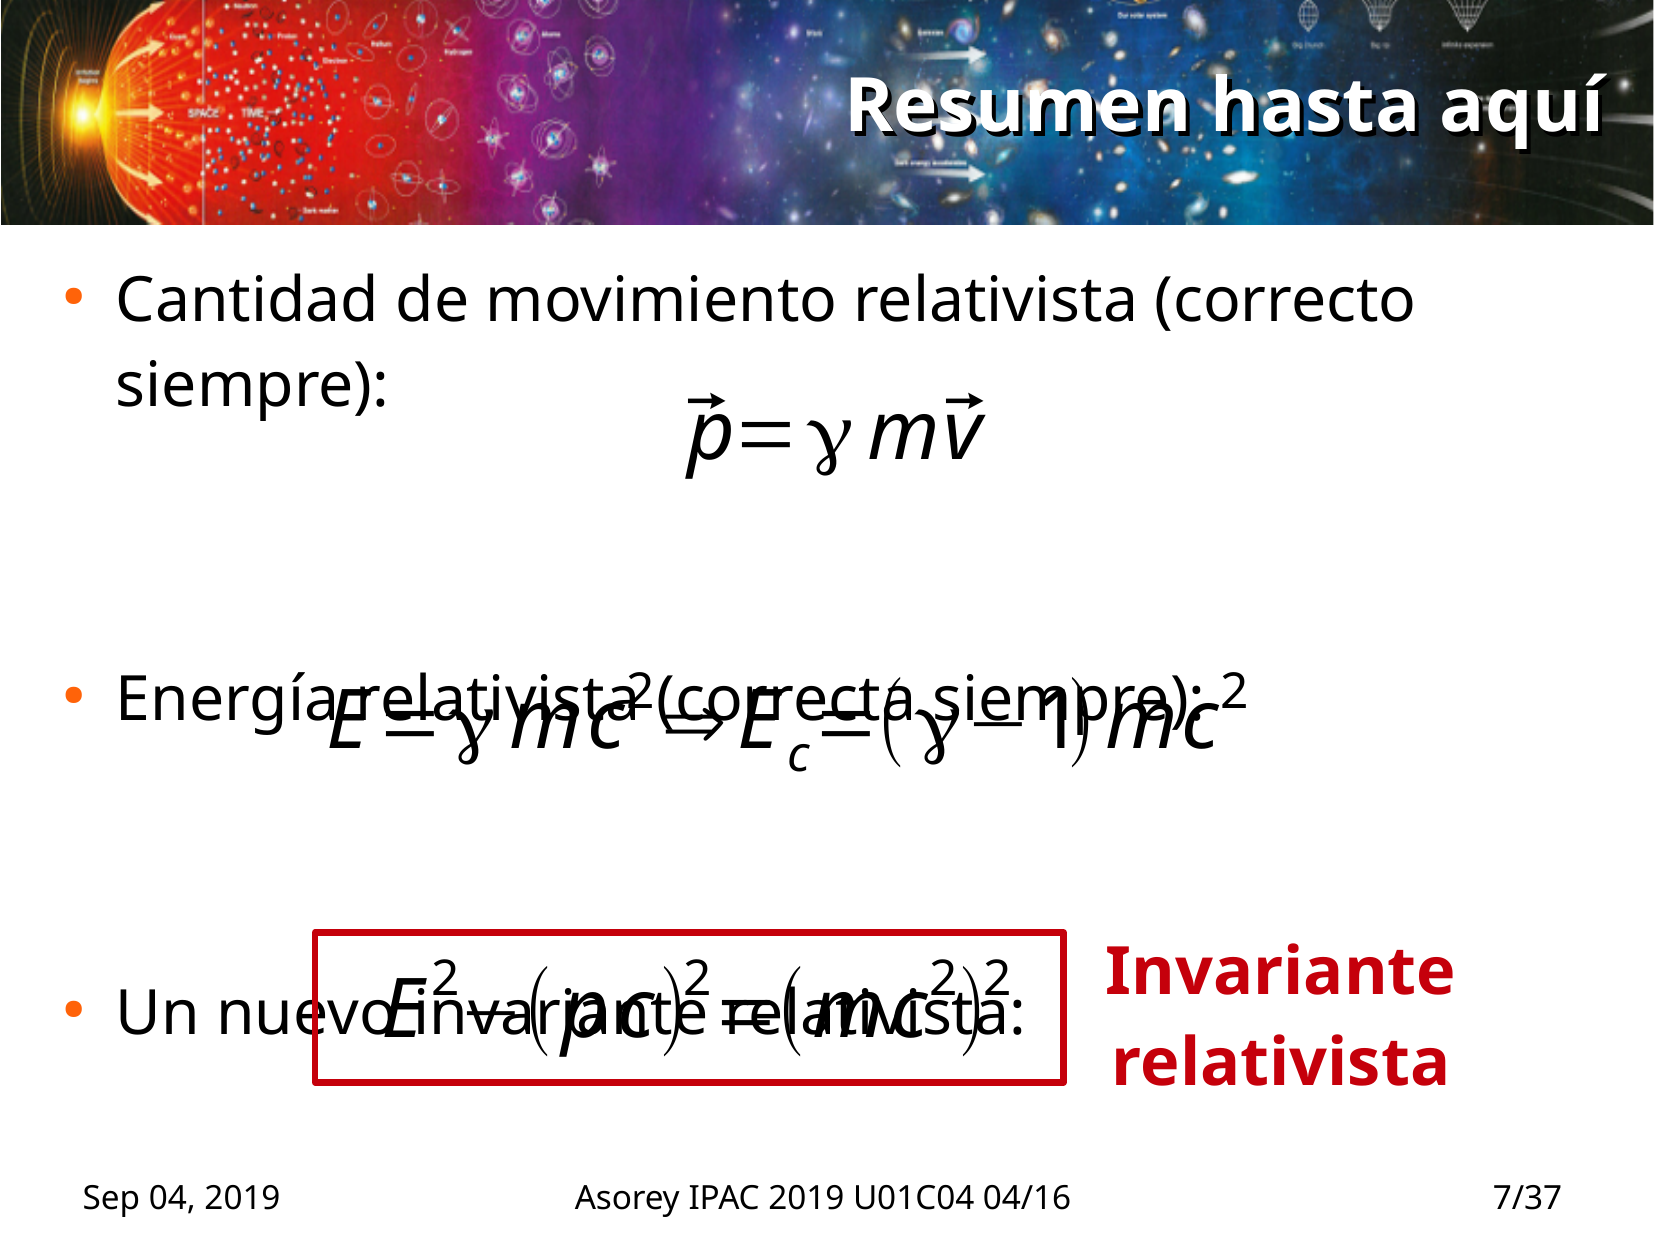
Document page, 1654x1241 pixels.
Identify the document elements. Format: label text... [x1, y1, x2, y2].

picture [1, 0, 1654, 225]
list Cantidad de movimiento relativista (correcto siempre): Energía relativista (correcta siempre): Un nuevo invariante relativista: [45, 255, 1606, 1156]
text_box Invariante relativista [1018, 932, 1544, 1096]
chart [675, 379, 994, 481]
chart [318, 660, 1254, 785]
title Resumen hasta aquí [45, 15, 1606, 191]
chart [373, 947, 1016, 1060]
